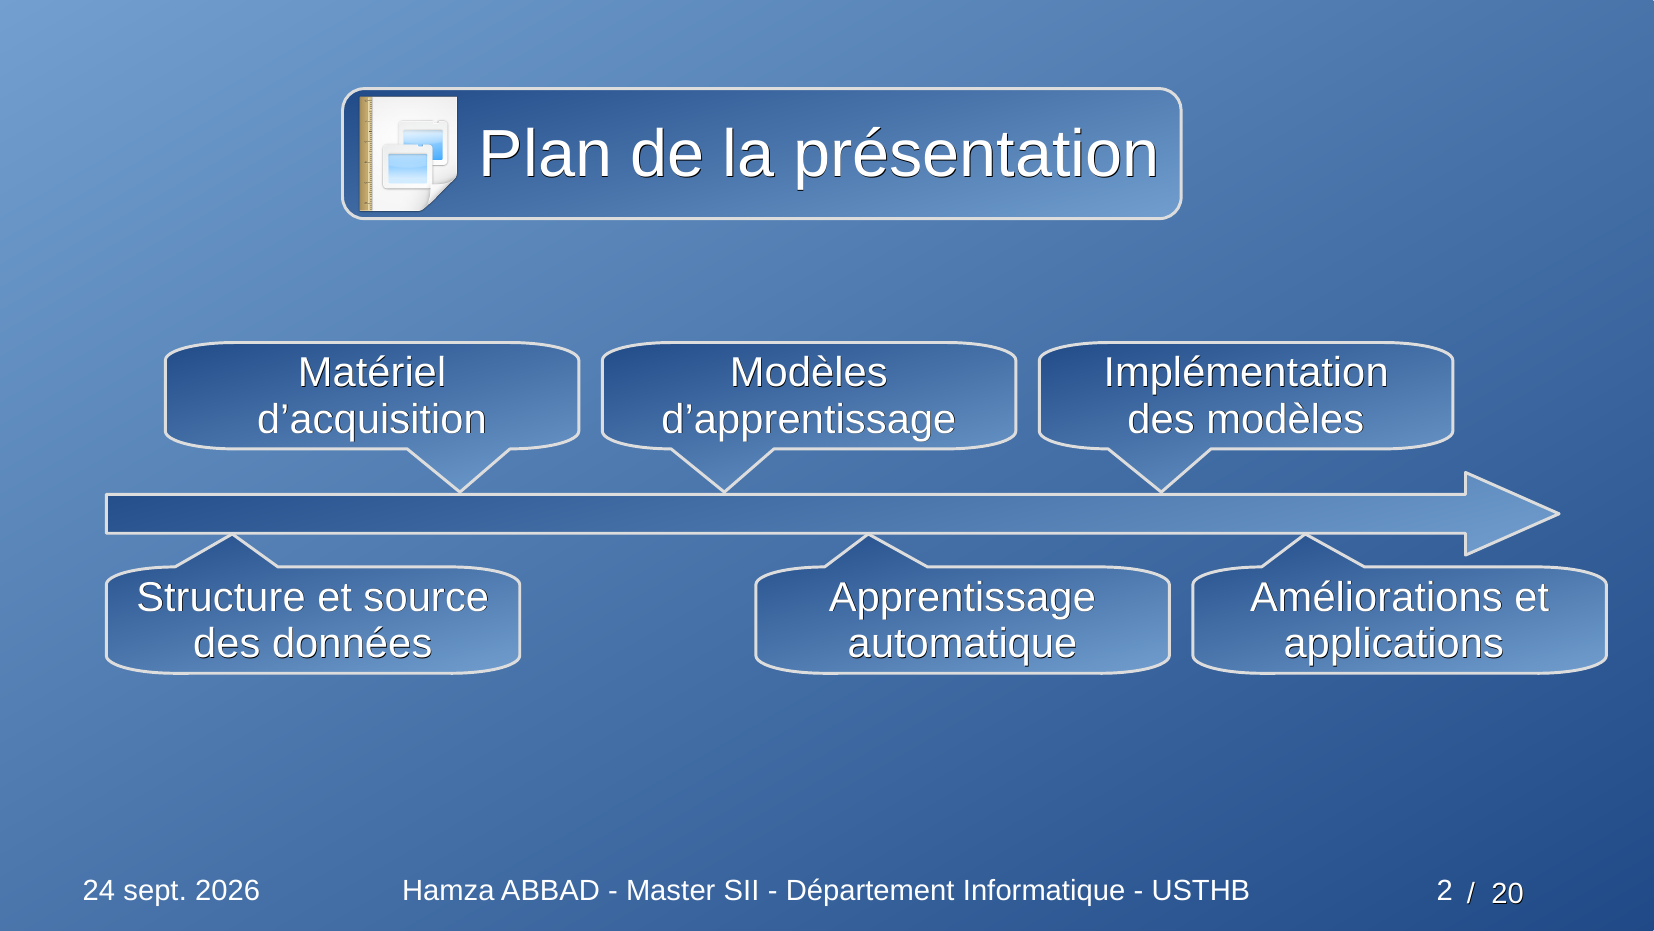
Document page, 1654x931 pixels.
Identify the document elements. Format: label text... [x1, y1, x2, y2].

text_box Matériel d’acquisition [165, 342, 579, 493]
text_box Structure et source des données [106, 533, 520, 674]
text_box [106, 472, 1560, 556]
text_box Modèles d’apprentissage [602, 342, 1016, 493]
text_box Plan de la présentation [473, 88, 1182, 219]
text_box Améliorations et applications [1192, 533, 1607, 674]
picture [342, 88, 473, 219]
text_box Implémentation des modèles [1039, 342, 1453, 493]
text_box Apprentissage automatique [755, 533, 1170, 674]
